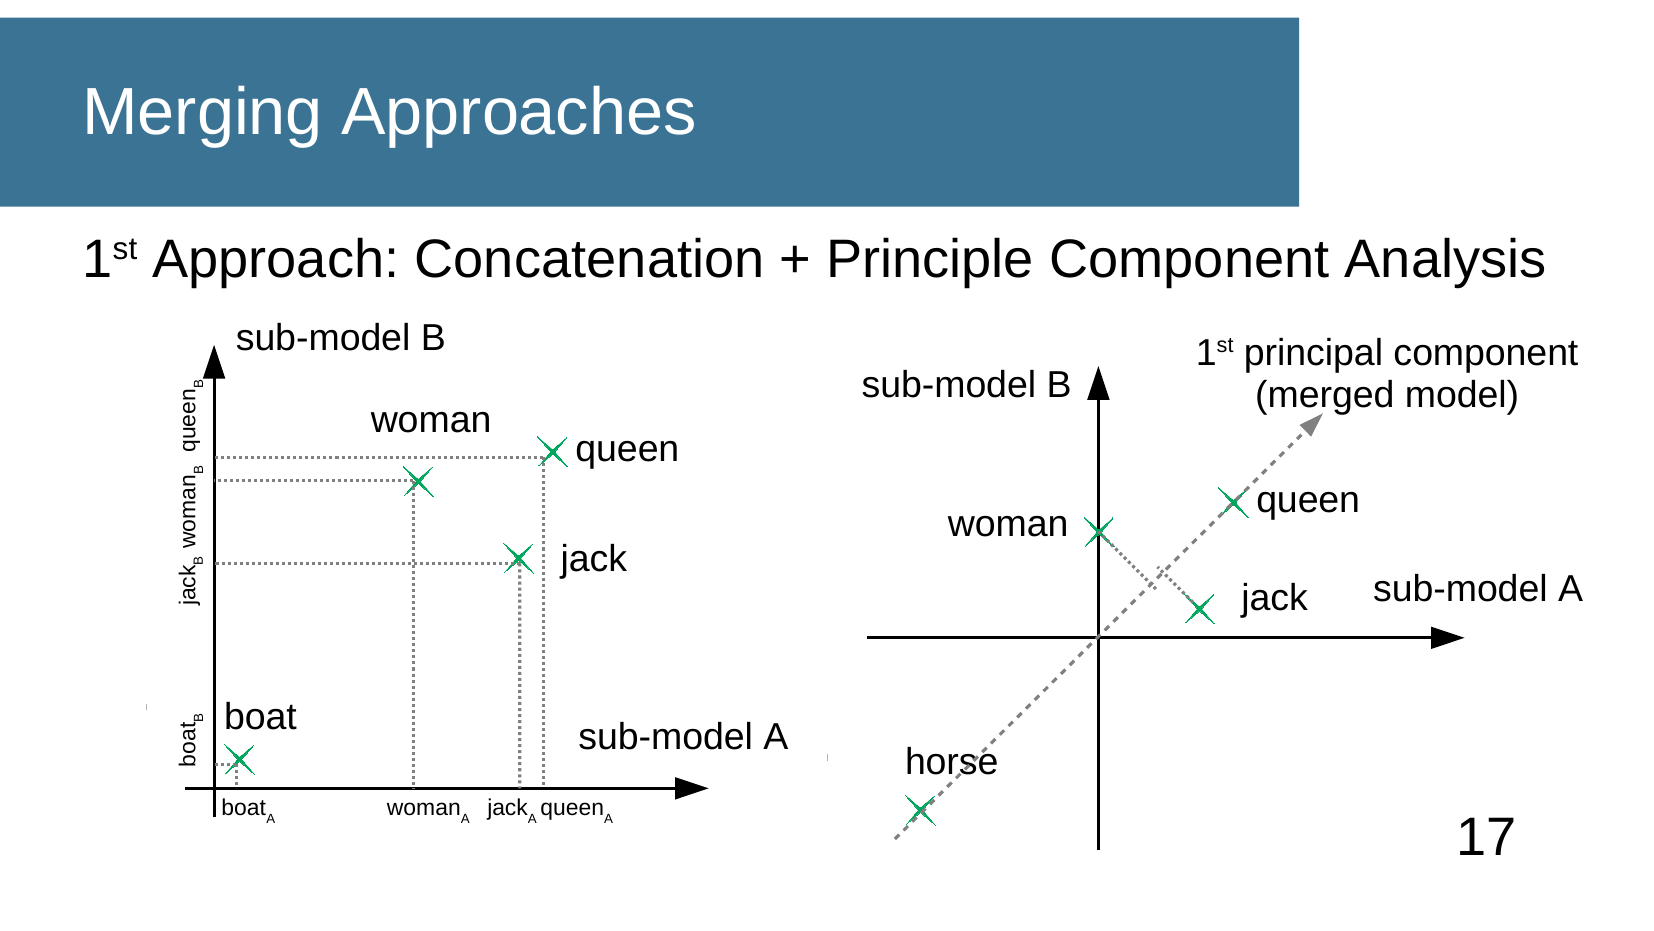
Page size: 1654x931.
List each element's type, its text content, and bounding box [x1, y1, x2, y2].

text_box boat [214, 689, 326, 749]
text_box woman [356, 391, 507, 452]
text_box queenA [579, 785, 632, 834]
text_box queen [560, 421, 702, 481]
text_box [228, 749, 255, 775]
text_box horse [890, 733, 1014, 794]
text_box [905, 795, 935, 824]
text_box jack [1226, 569, 1323, 626]
text_box sub-model A [563, 708, 804, 766]
text_box queen [1241, 471, 1382, 532]
text_box queenB [165, 360, 214, 468]
text_box boatB [165, 675, 214, 782]
text_box [537, 436, 568, 467]
text_box sub-model B [220, 309, 461, 367]
text_box womanA [372, 785, 485, 834]
text_box [1084, 517, 1113, 547]
text_box [1218, 487, 1249, 518]
list 1st Approach: Concatenation + Principle Component Analysis [82, 224, 1571, 764]
text_box 1st principal component (merged model) [1181, 324, 1594, 424]
text_box boatA [206, 785, 314, 834]
title Merging Approaches [82, 35, 1234, 189]
text_box sub-model B [846, 356, 1087, 414]
text_box sub-model A [1358, 561, 1598, 618]
text_box jack [545, 530, 643, 588]
text_box woman [933, 495, 1084, 556]
text_box [923, 812, 936, 826]
text_box jackB [165, 564, 214, 621]
text_box [1185, 594, 1215, 624]
text_box [225, 764, 235, 774]
text_box [503, 543, 534, 574]
text_box womanB [165, 468, 214, 564]
text_box jackA [485, 785, 579, 834]
text_box [403, 466, 434, 497]
